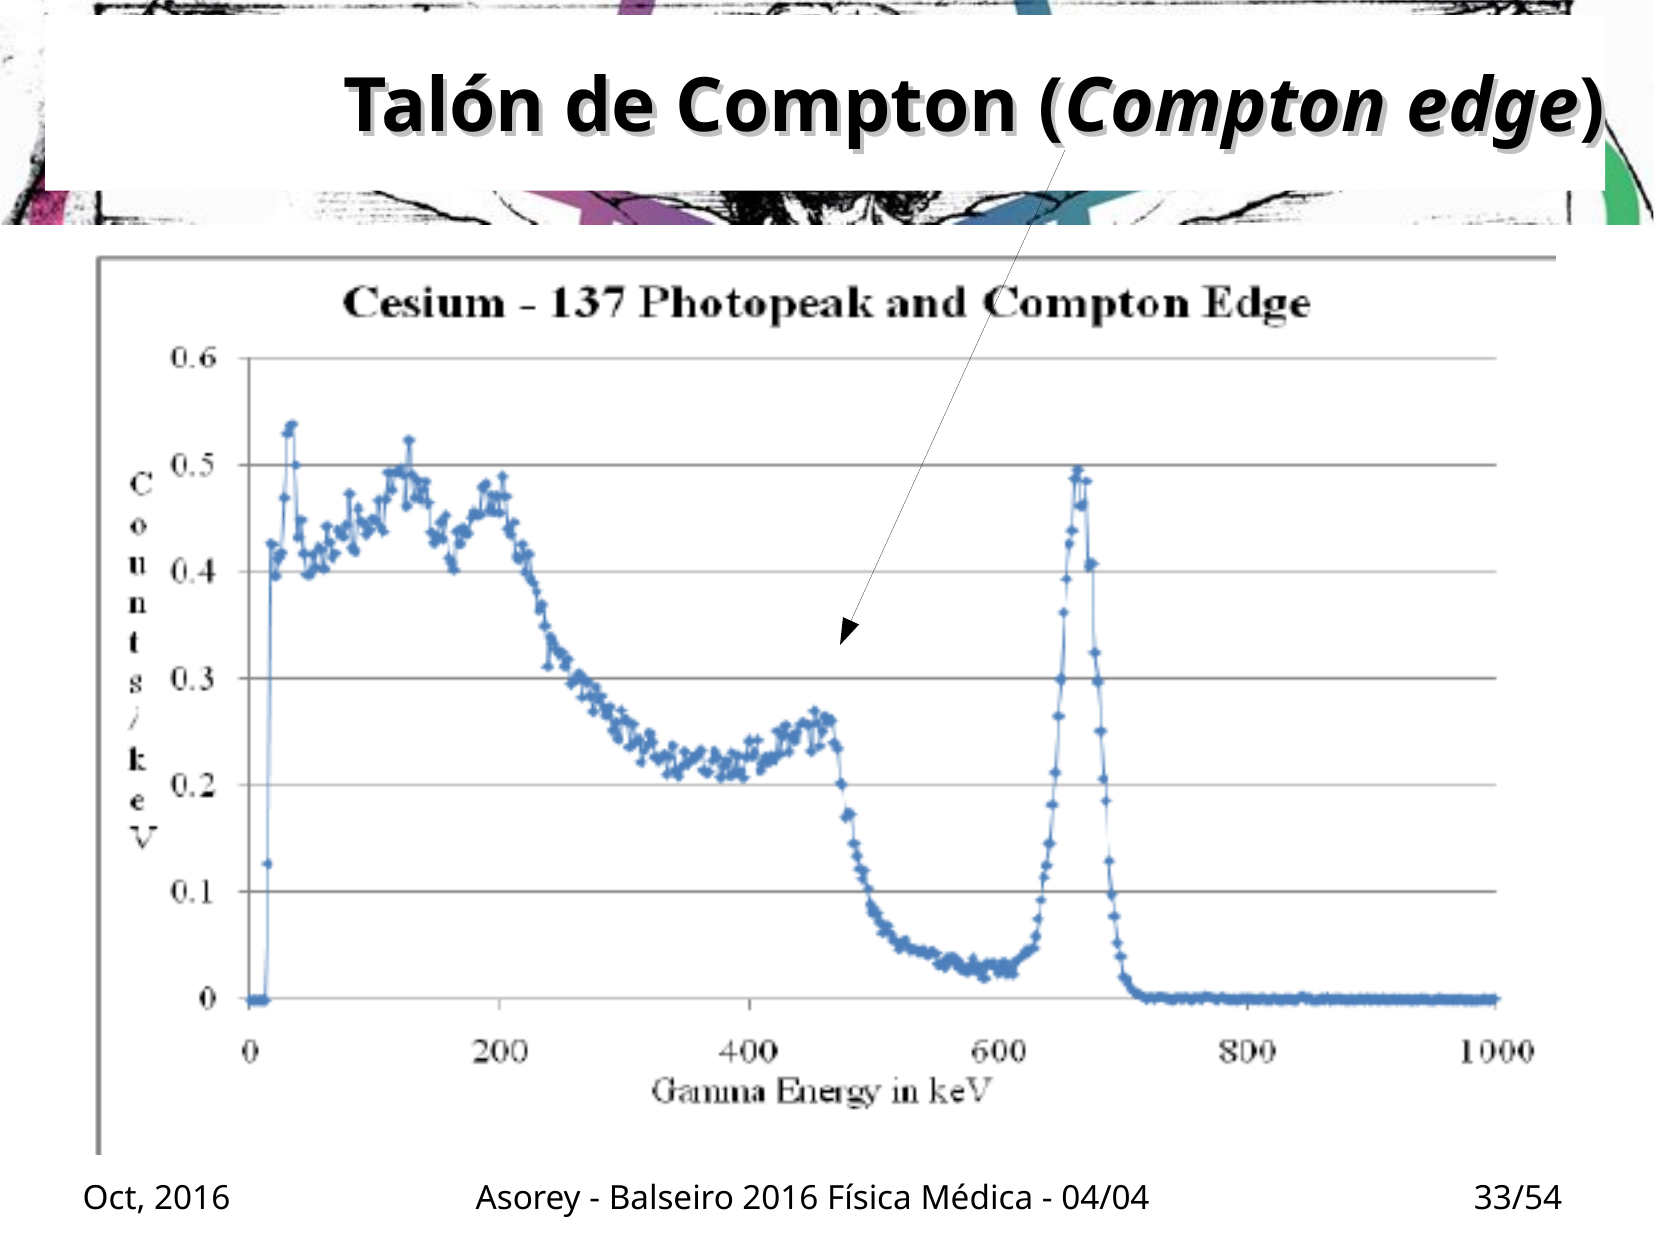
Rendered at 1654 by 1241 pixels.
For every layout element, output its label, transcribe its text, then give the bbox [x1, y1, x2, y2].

picture [0, 0, 1654, 225]
title Talón de Compton (Compton edge) [45, 15, 1606, 191]
picture [94, 254, 1556, 1156]
